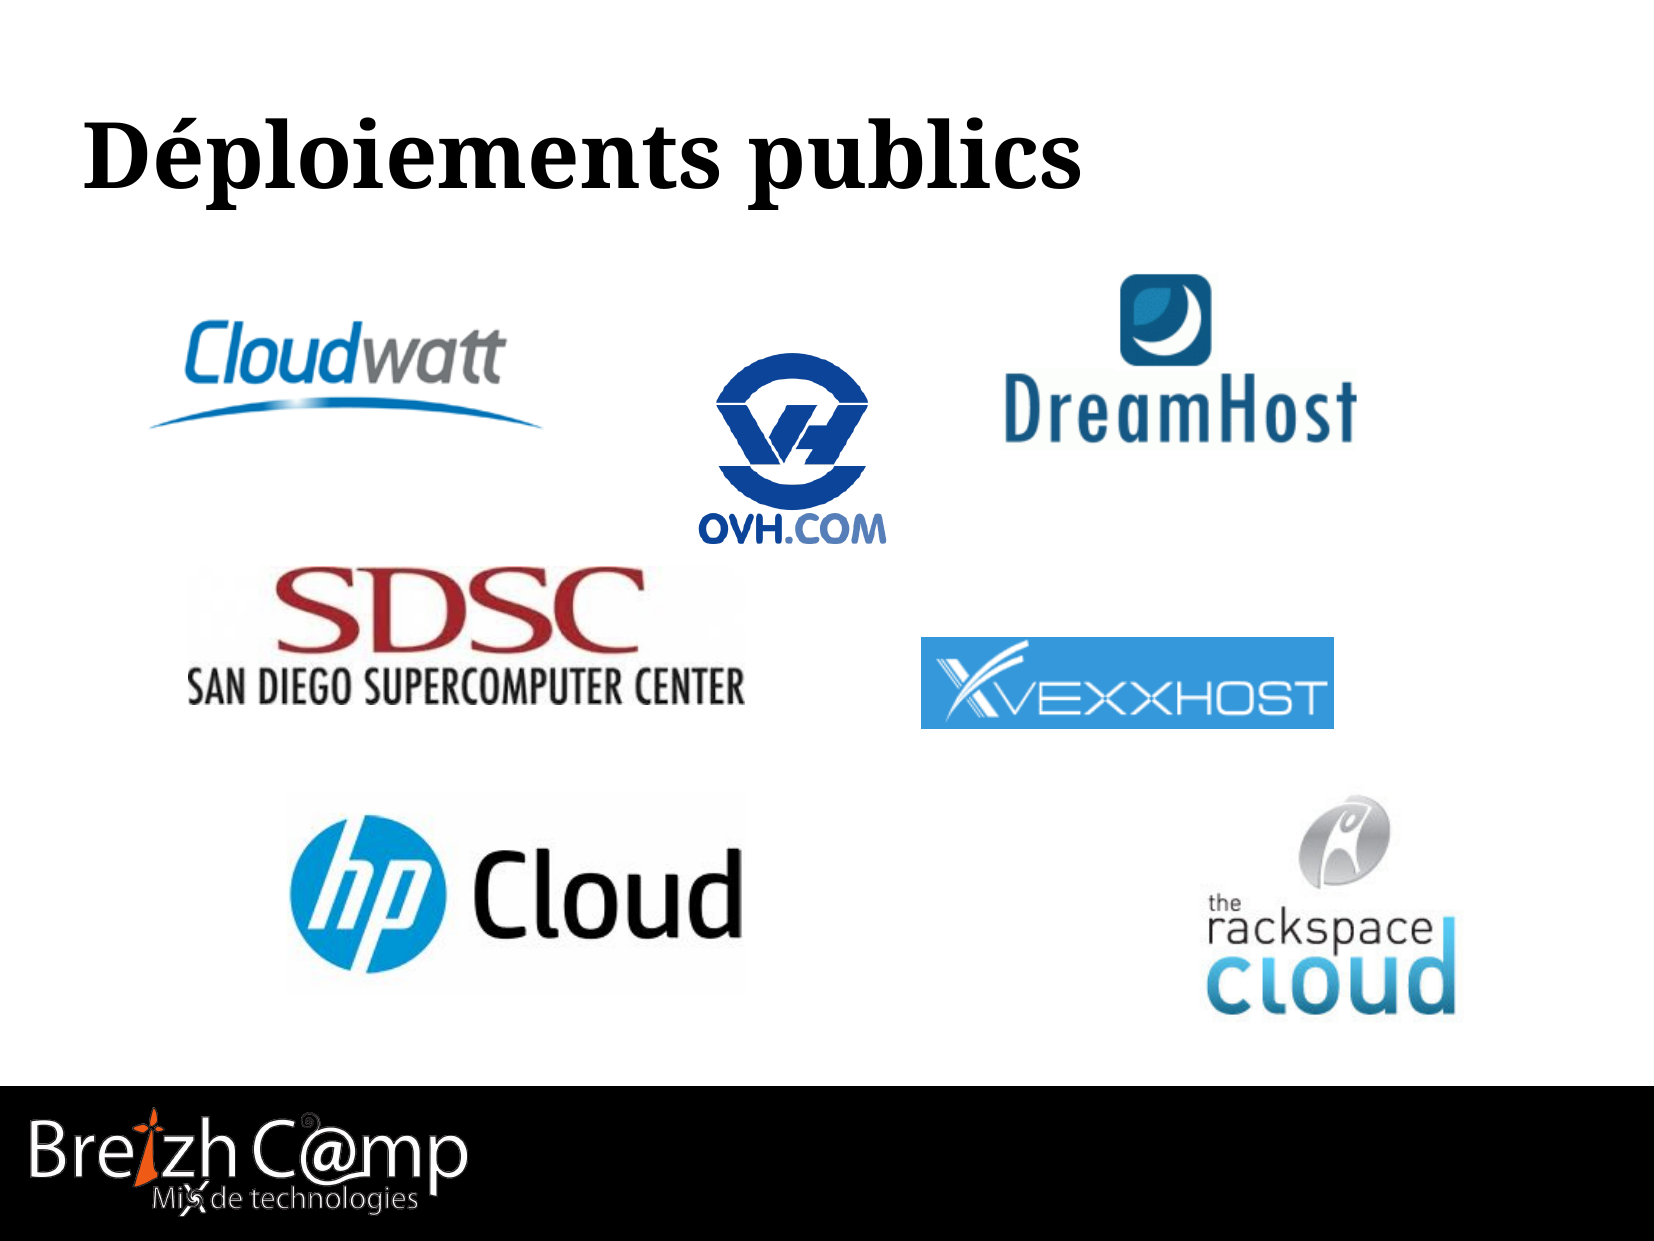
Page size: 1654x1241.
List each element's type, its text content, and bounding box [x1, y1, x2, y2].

picture [696, 353, 888, 544]
picture [968, 250, 1395, 461]
picture [1175, 784, 1489, 1040]
picture [148, 271, 544, 485]
picture [30, 1107, 468, 1217]
title Déploiements publics [82, 49, 1571, 257]
picture [188, 566, 745, 705]
picture [287, 791, 745, 994]
picture [921, 637, 1334, 729]
